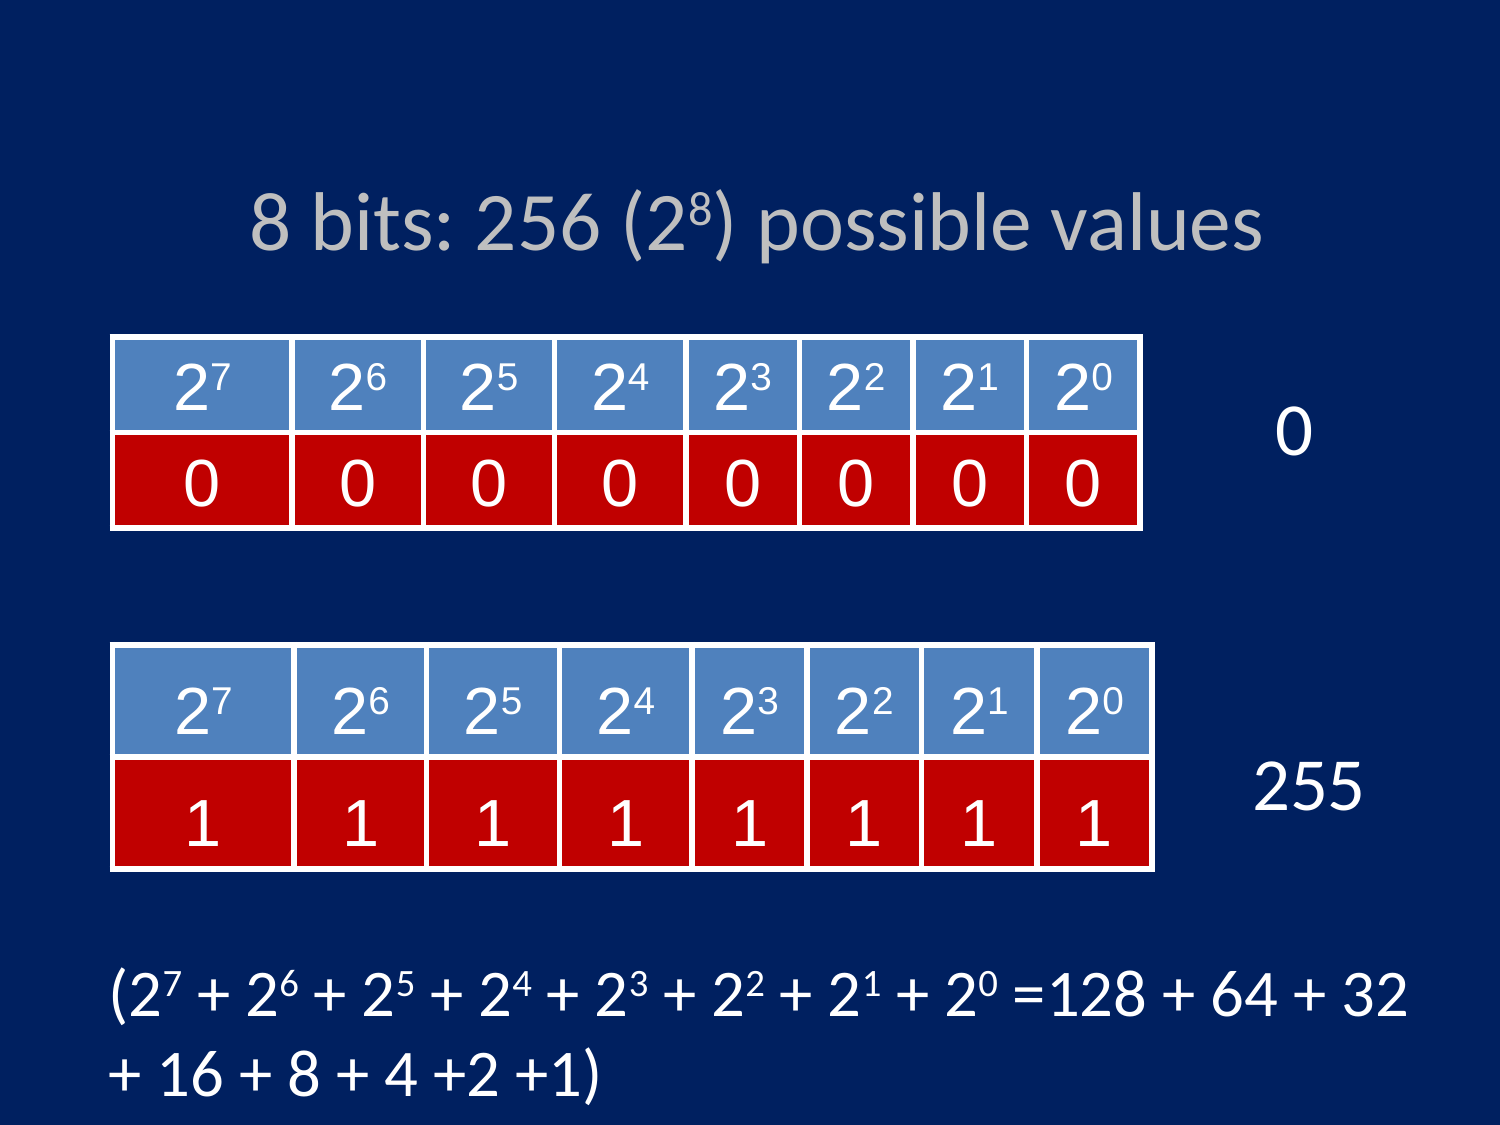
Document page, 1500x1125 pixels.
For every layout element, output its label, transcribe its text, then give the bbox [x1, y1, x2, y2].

table_header 26 [297, 648, 424, 754]
table_cell 0 [426, 435, 552, 525]
table_header 23 [689, 340, 797, 430]
text_box 0 [1261, 372, 1356, 478]
table_cell 0 [916, 435, 1024, 525]
table_cell 1 [429, 760, 557, 866]
table_header 22 [810, 648, 919, 754]
table_cell 1 [695, 760, 804, 866]
table_header 21 [916, 340, 1024, 430]
table_header 20 [1040, 648, 1149, 754]
table_cell 1 [297, 760, 424, 866]
table_header 20 [1029, 340, 1137, 430]
table_cell 0 [557, 435, 683, 525]
table_header 26 [295, 340, 421, 430]
table_header 21 [924, 648, 1034, 754]
table_header 22 [802, 340, 910, 430]
table_header 24 [557, 340, 683, 430]
table_cell 1 [1040, 760, 1149, 866]
table_header 24 [562, 648, 689, 754]
table_cell 0 [1029, 435, 1137, 525]
table_cell 1 [562, 760, 689, 866]
table_header 23 [695, 648, 804, 754]
table_cell 0 [689, 435, 797, 525]
table_header 27 [115, 340, 289, 430]
table_cell 1 [115, 760, 291, 866]
table_cell 0 [115, 435, 289, 525]
table_cell 0 [295, 435, 421, 525]
table_header 25 [426, 340, 552, 430]
table_header 27 [115, 648, 291, 754]
table_header 25 [429, 648, 557, 754]
table_cell 1 [924, 760, 1034, 866]
text_box 255 [1237, 727, 1450, 833]
text_box (27 + 26 + 25 + 24 + 23 + 22 + 21 + 20 =128 + 64 + 32 + 16 + 8 + 4 +2 +1) [94, 942, 1453, 1118]
table_cell 0 [802, 435, 910, 525]
table_cell 1 [810, 760, 919, 866]
text_box 8 bits: 256 (28) possible values [14, 121, 1500, 313]
